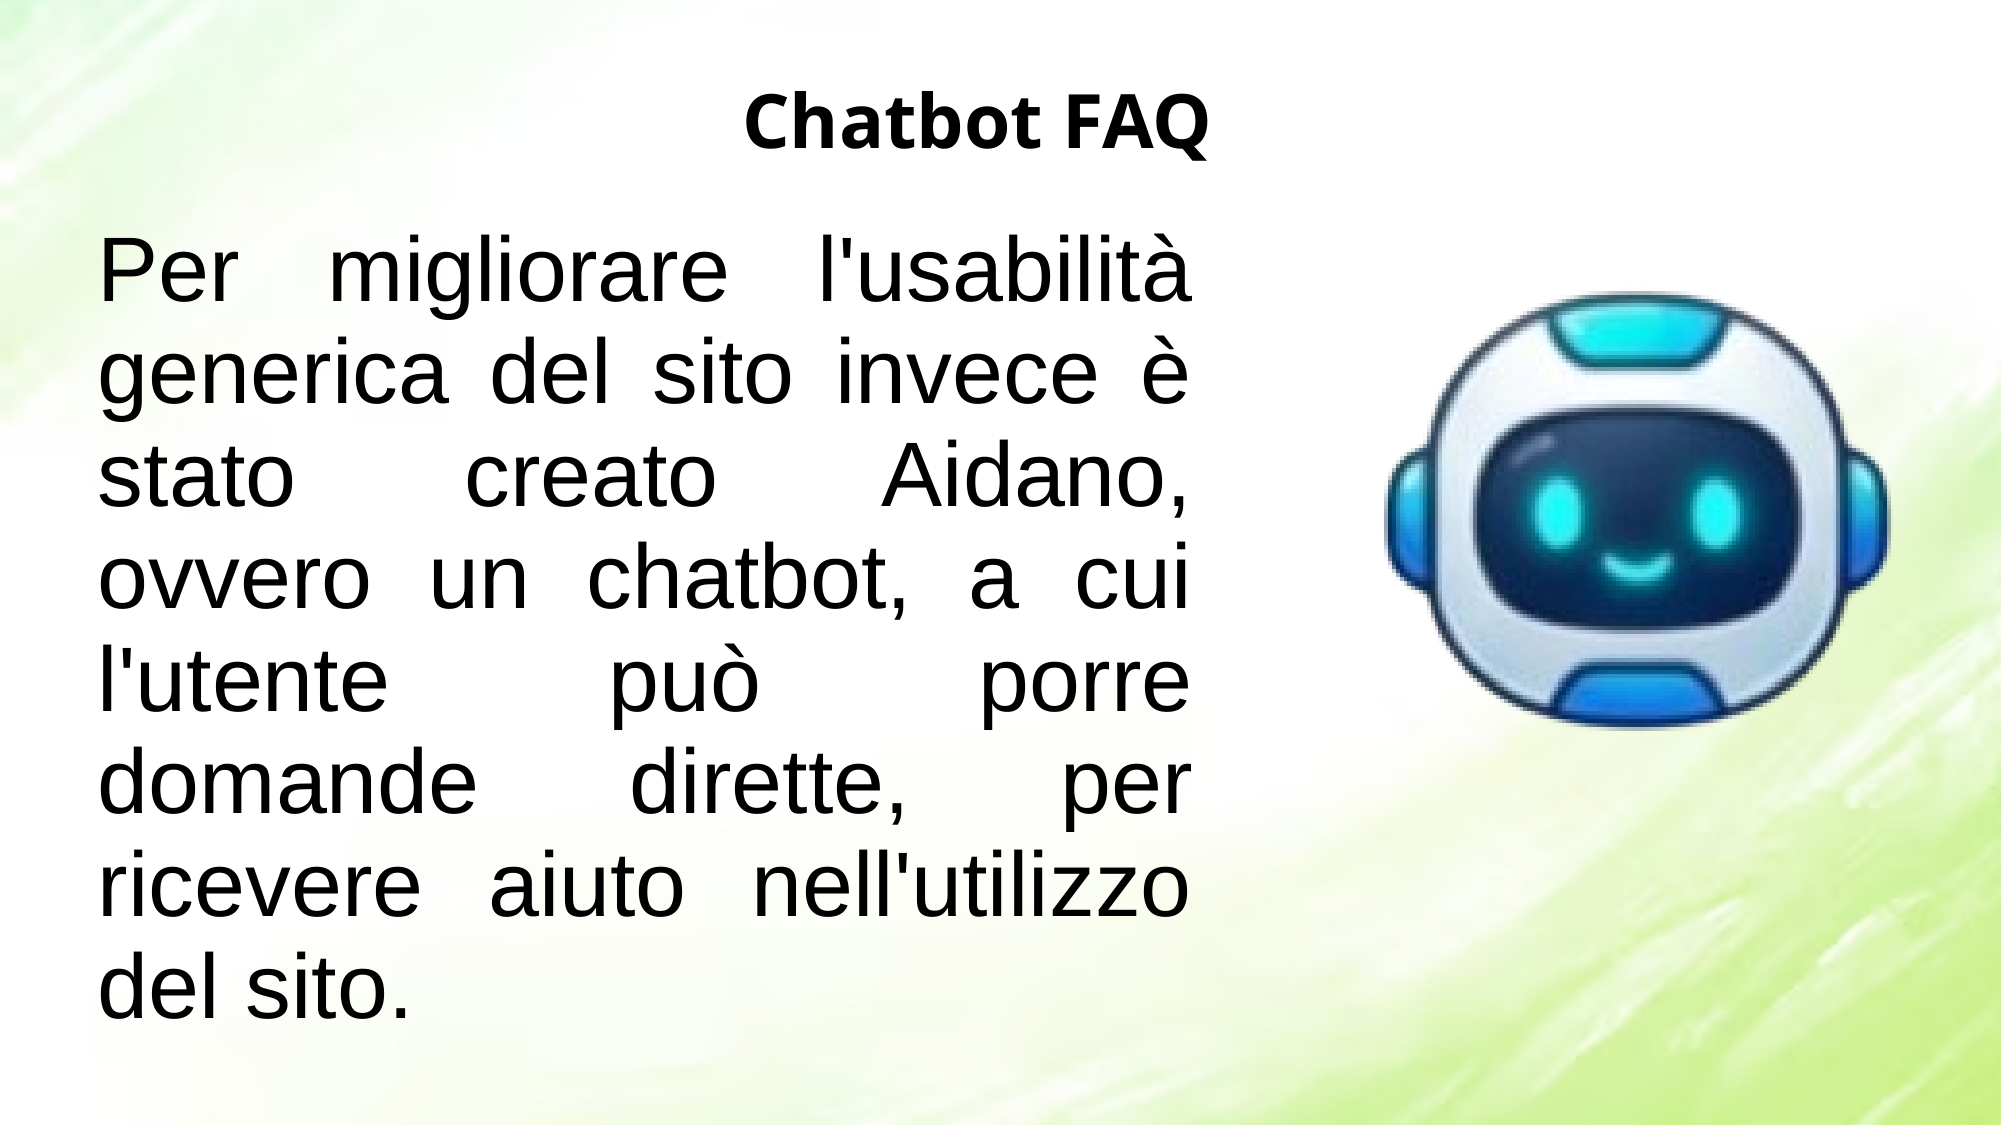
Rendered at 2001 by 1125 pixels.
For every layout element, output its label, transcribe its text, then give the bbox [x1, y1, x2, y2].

text_box Per migliorare l'usabilità generica del sito invece è stato creato Aidano, ovvero un chatbot, a cui l'utente può porre domande dirette, per ricevere aiuto nell'utilizzo del sito. [82, 210, 1209, 1125]
text_box Chatbot FAQ [450, 60, 1505, 187]
picture [0, 0, 2001, 1125]
